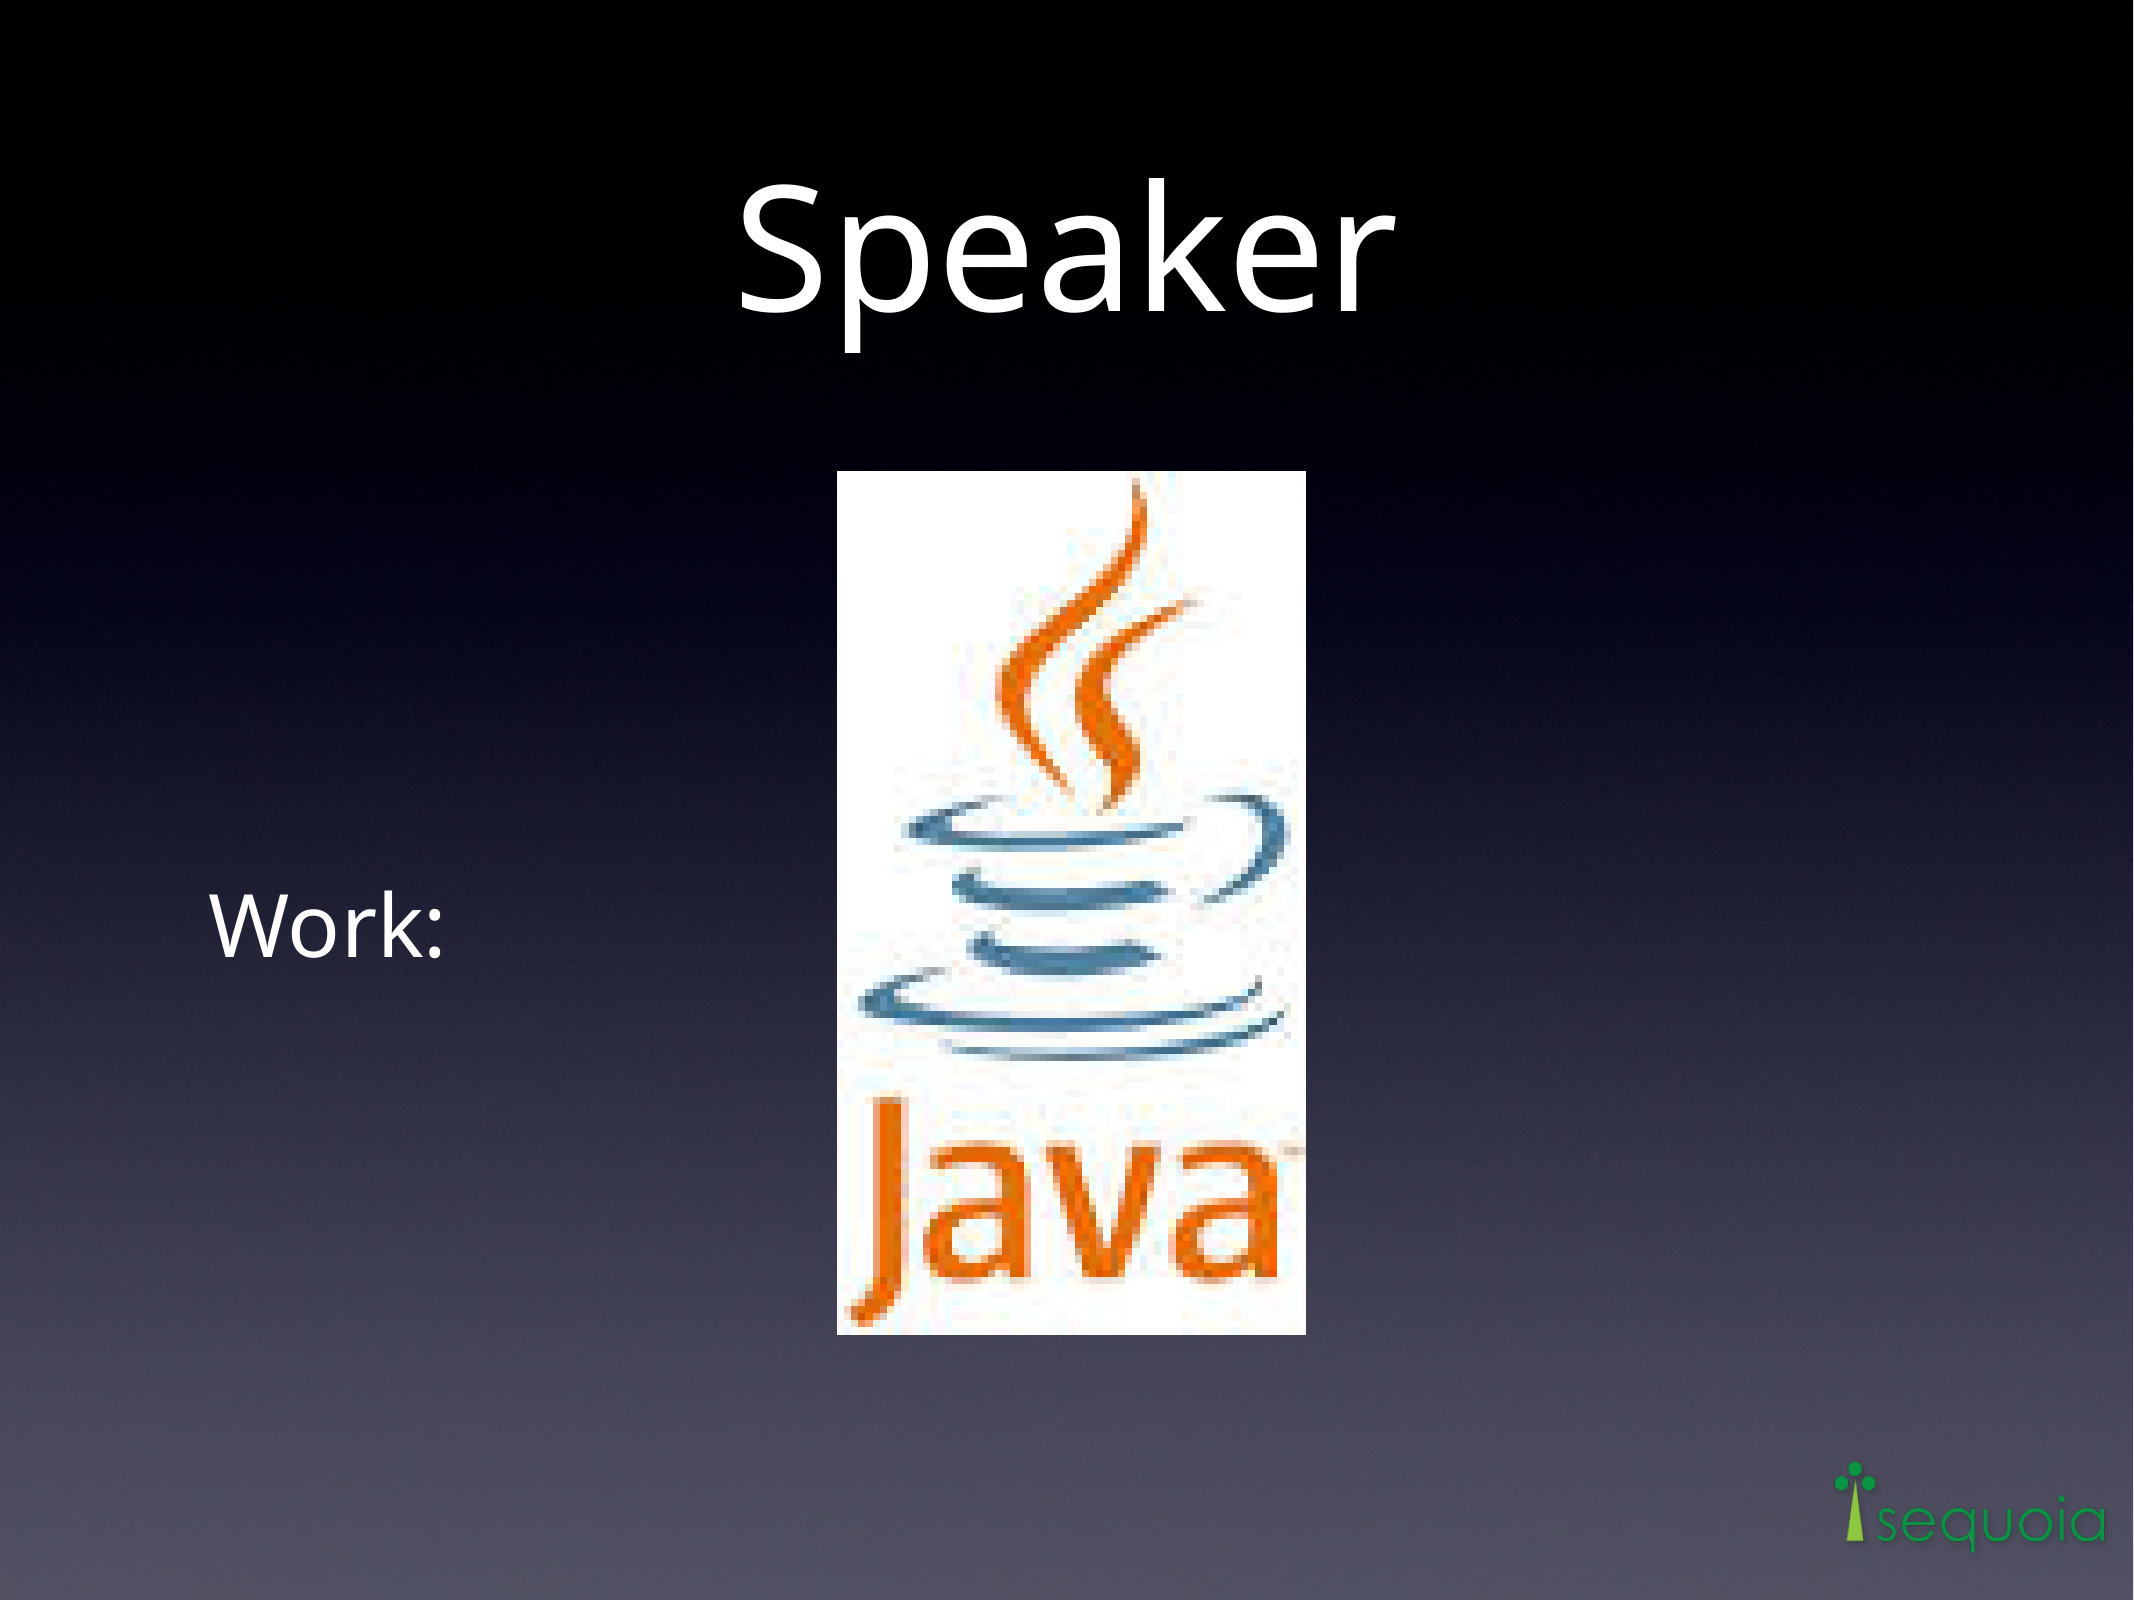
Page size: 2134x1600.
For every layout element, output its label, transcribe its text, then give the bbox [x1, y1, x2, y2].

subtitle Work: [208, 454, 1925, 1392]
picture [0, 0, 2134, 1600]
title Speaker [208, 41, 1925, 442]
